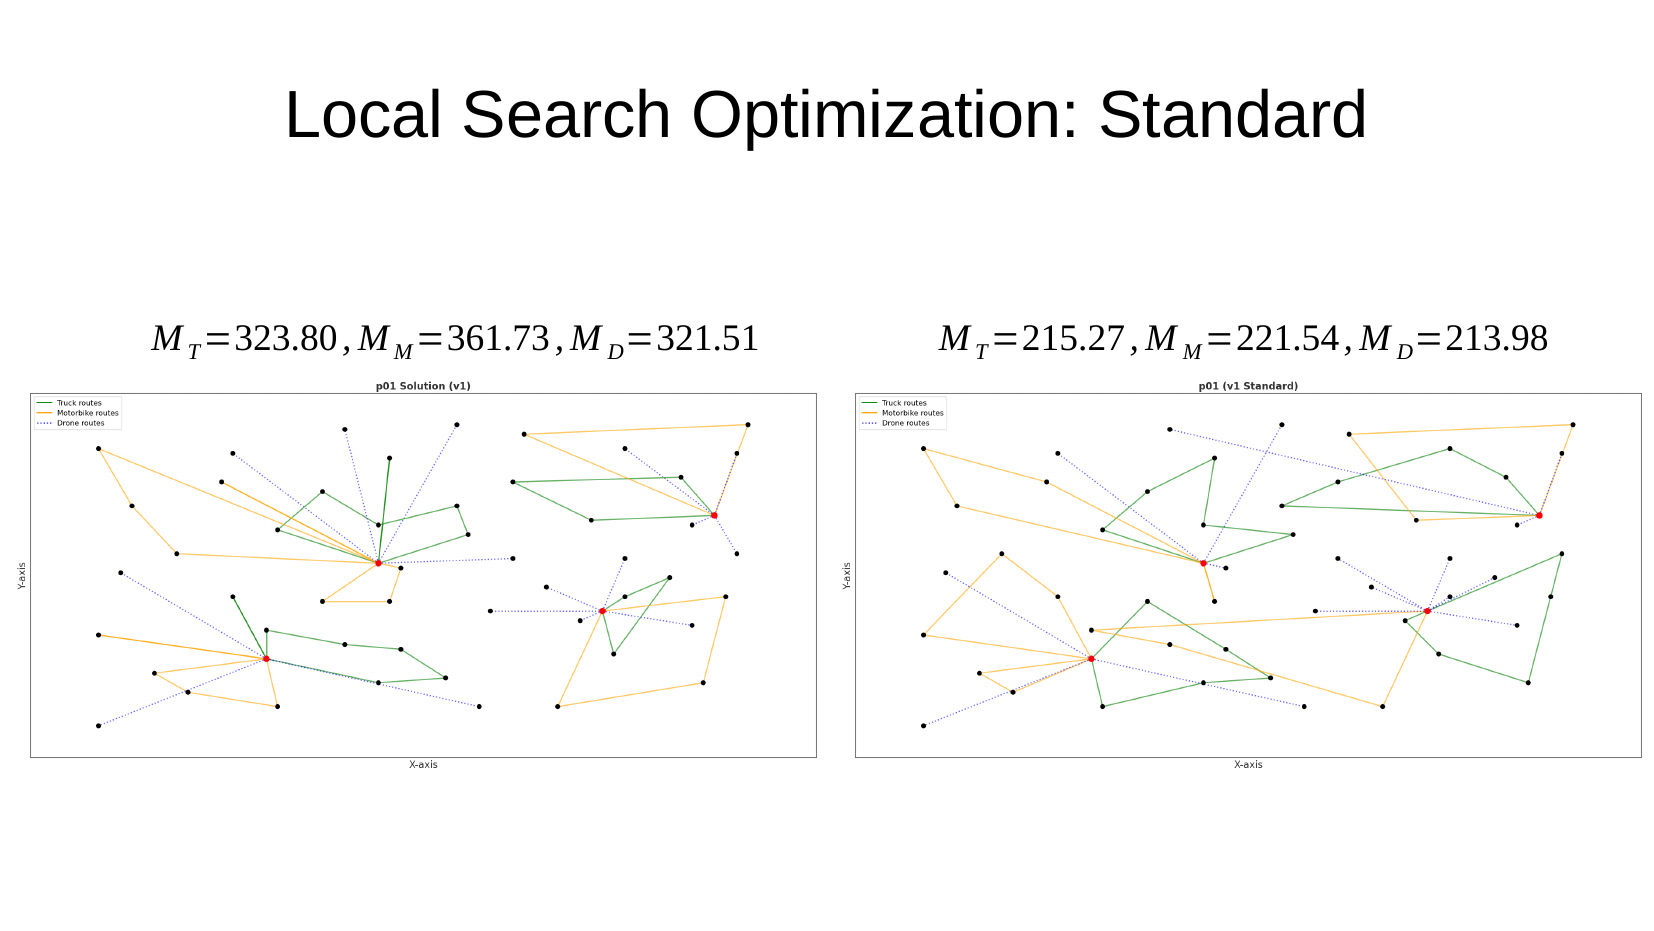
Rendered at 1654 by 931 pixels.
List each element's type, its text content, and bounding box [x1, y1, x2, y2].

title Local Search Optimization: Standard [82, 37, 1571, 193]
picture [0, 364, 1651, 788]
chart [150, 317, 760, 365]
chart [937, 317, 1550, 365]
